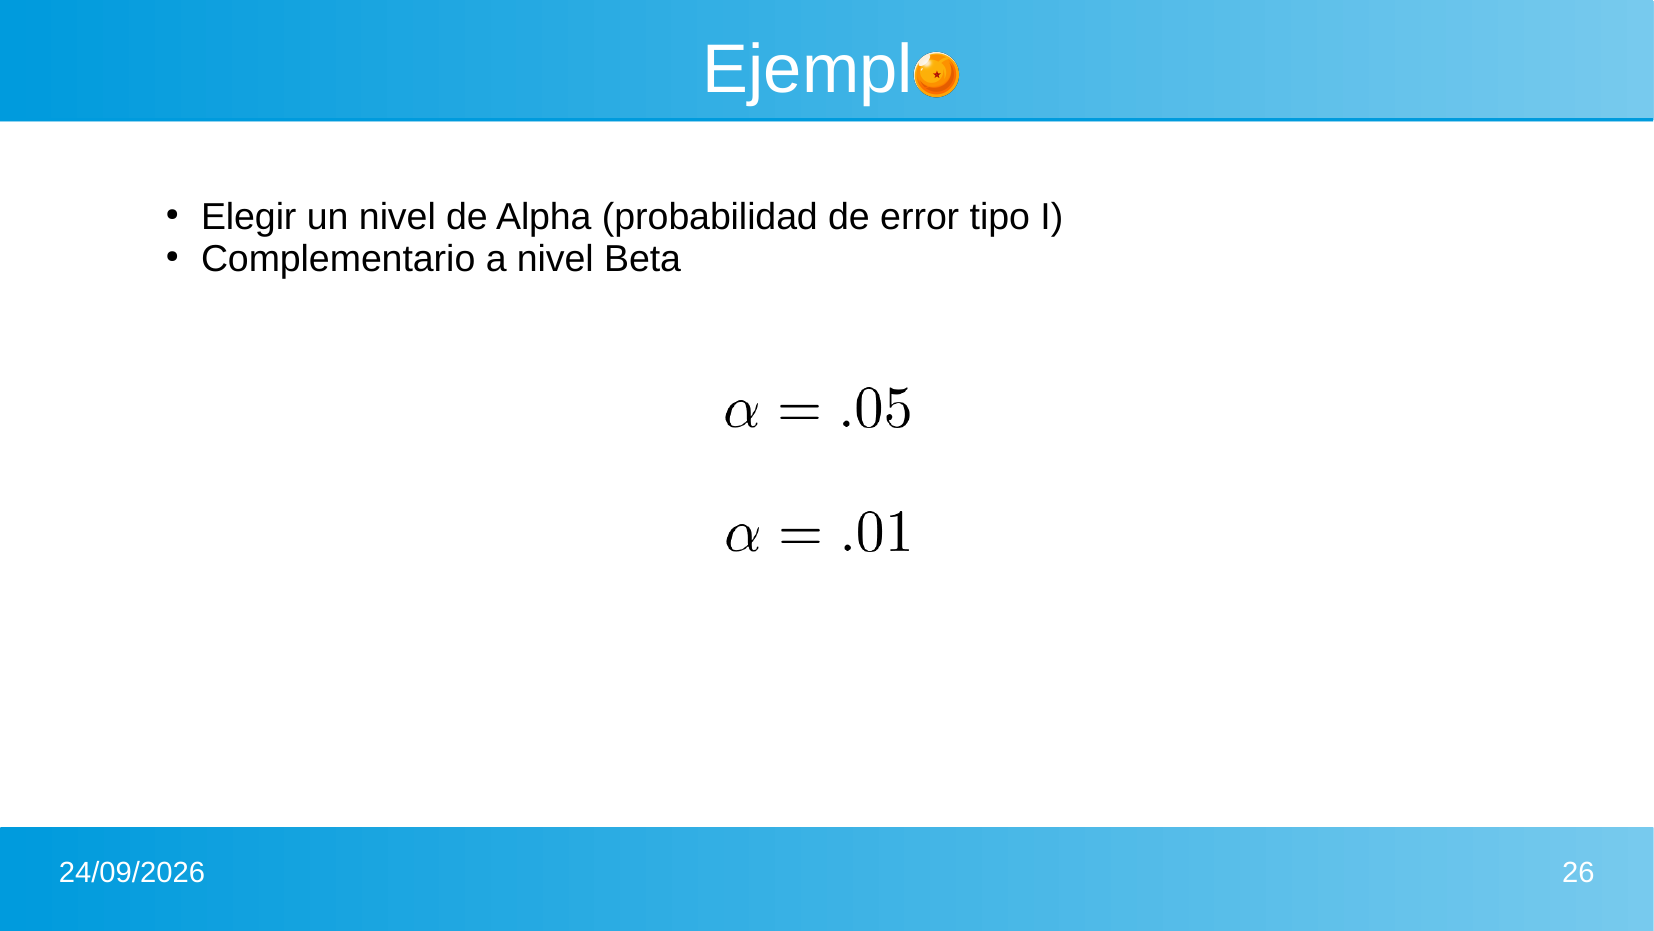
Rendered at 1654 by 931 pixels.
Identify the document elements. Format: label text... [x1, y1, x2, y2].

picture [725, 387, 910, 428]
picture [726, 511, 909, 552]
picture [909, 48, 966, 105]
title Ejempl [59, 29, 1595, 108]
text_box Elegir un nivel de Alpha (probabilidad de error tipo I) Complementario a nivel Beta [150, 187, 1501, 287]
